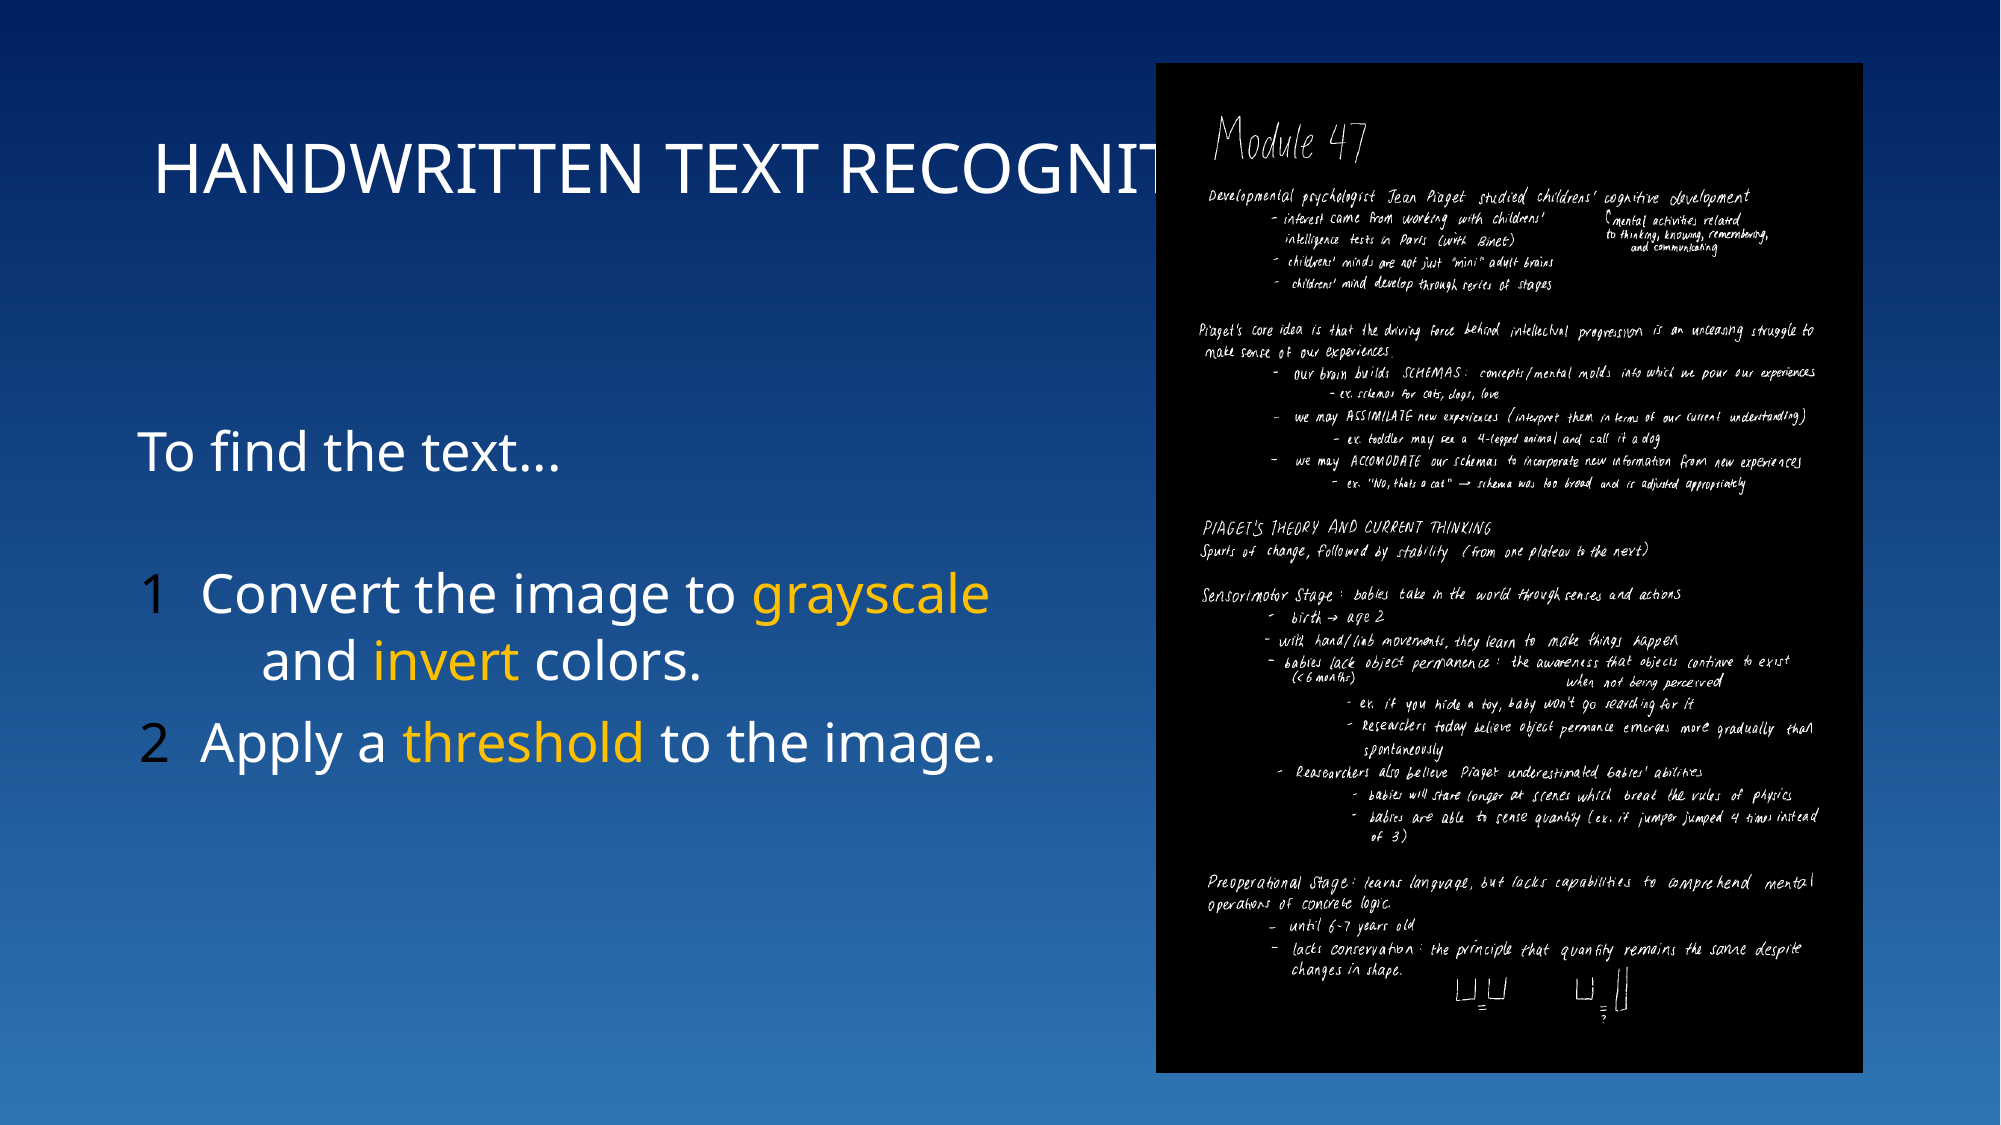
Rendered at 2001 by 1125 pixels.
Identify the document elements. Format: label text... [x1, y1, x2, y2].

subtitle To find the text... Convert the image to grayscale and invert colors. Apply a threshold to the image. [137, 299, 1070, 1014]
title HANDWRITTEN TEXT RECOGNITION [137, 59, 1863, 278]
picture [1156, 63, 1863, 1073]
